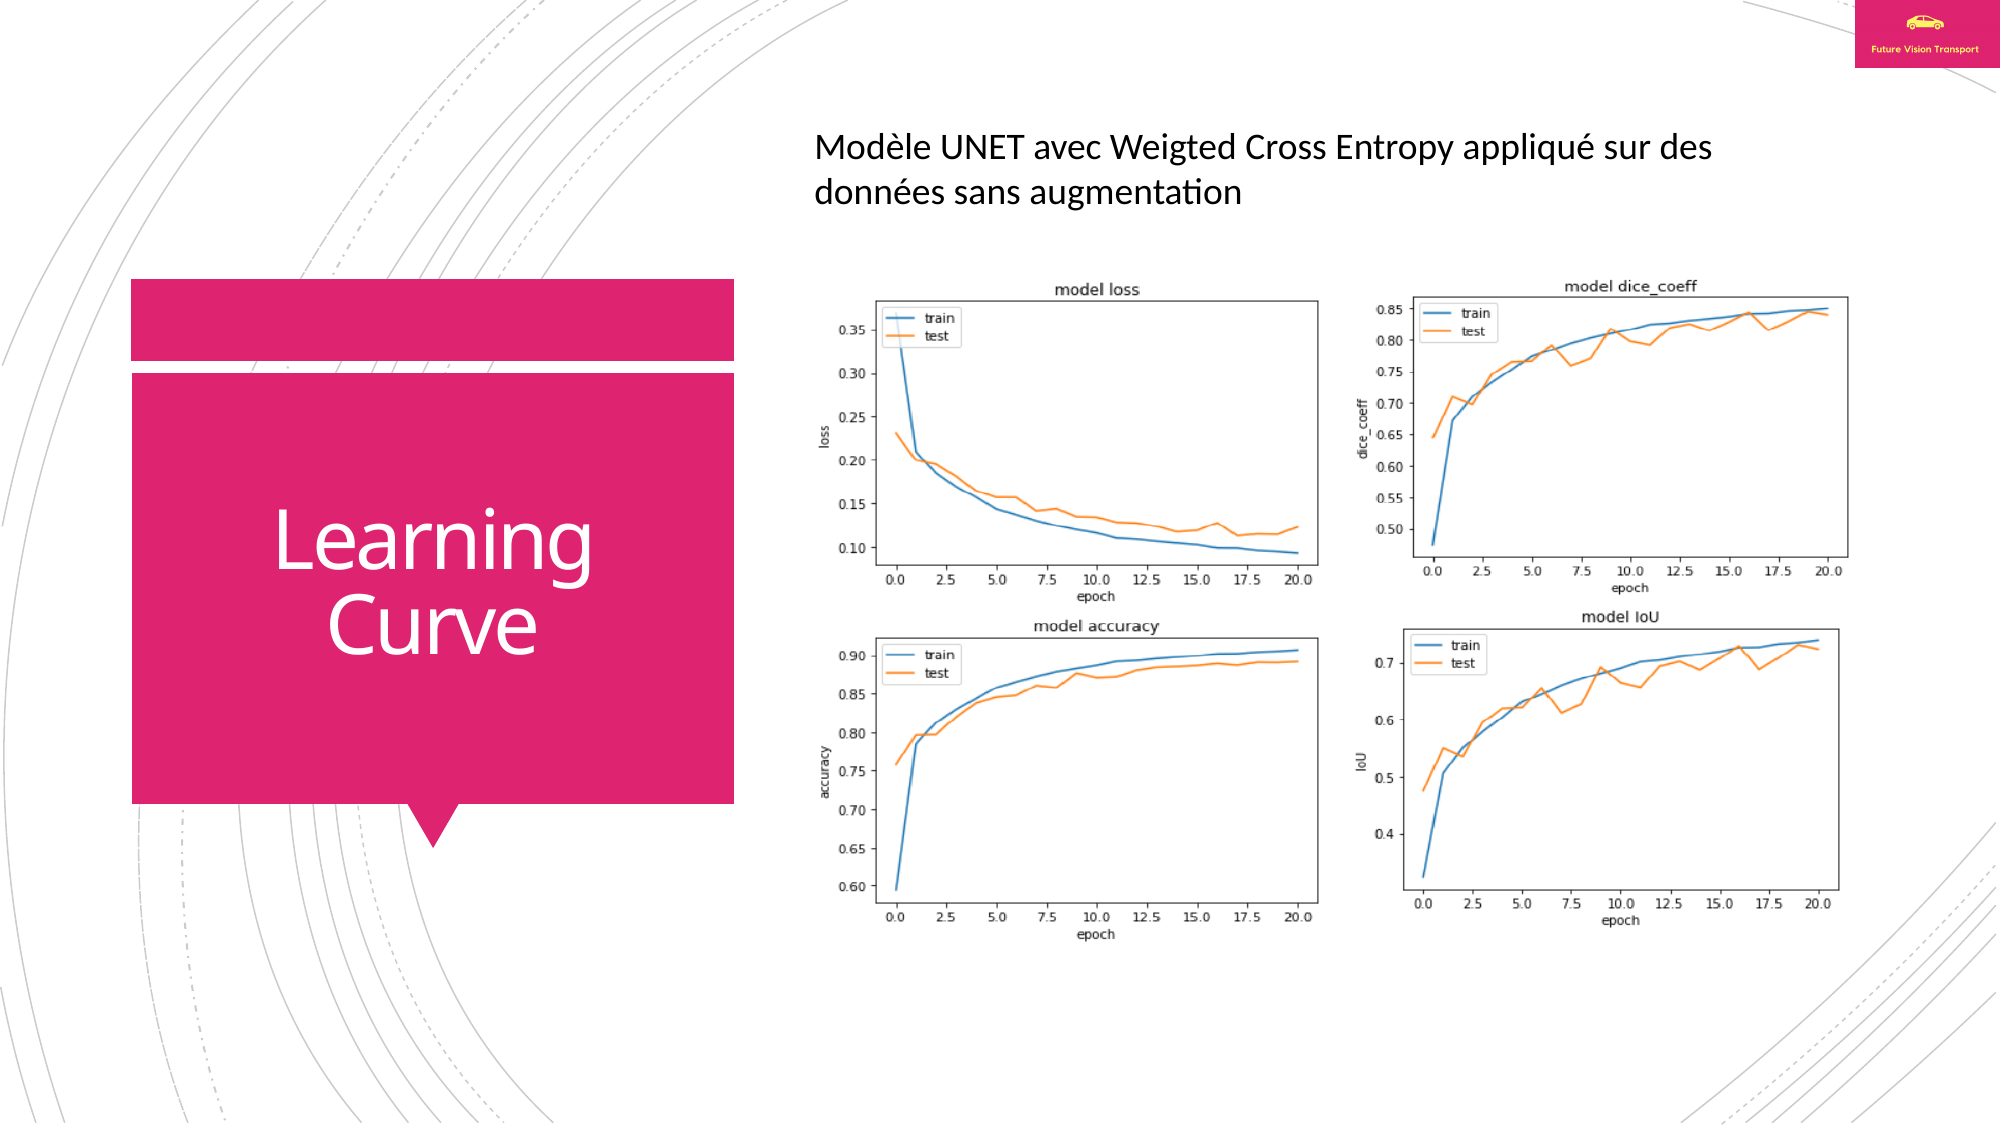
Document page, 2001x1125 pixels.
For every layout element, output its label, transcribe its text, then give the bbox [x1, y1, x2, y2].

text_box Modèle UNET avec Weigted Cross Entropy appliqué sur des données sans augmentation [799, 114, 1845, 221]
title Learning Curve [145, 383, 721, 789]
picture [799, 264, 1890, 950]
picture [1855, 0, 2000, 68]
